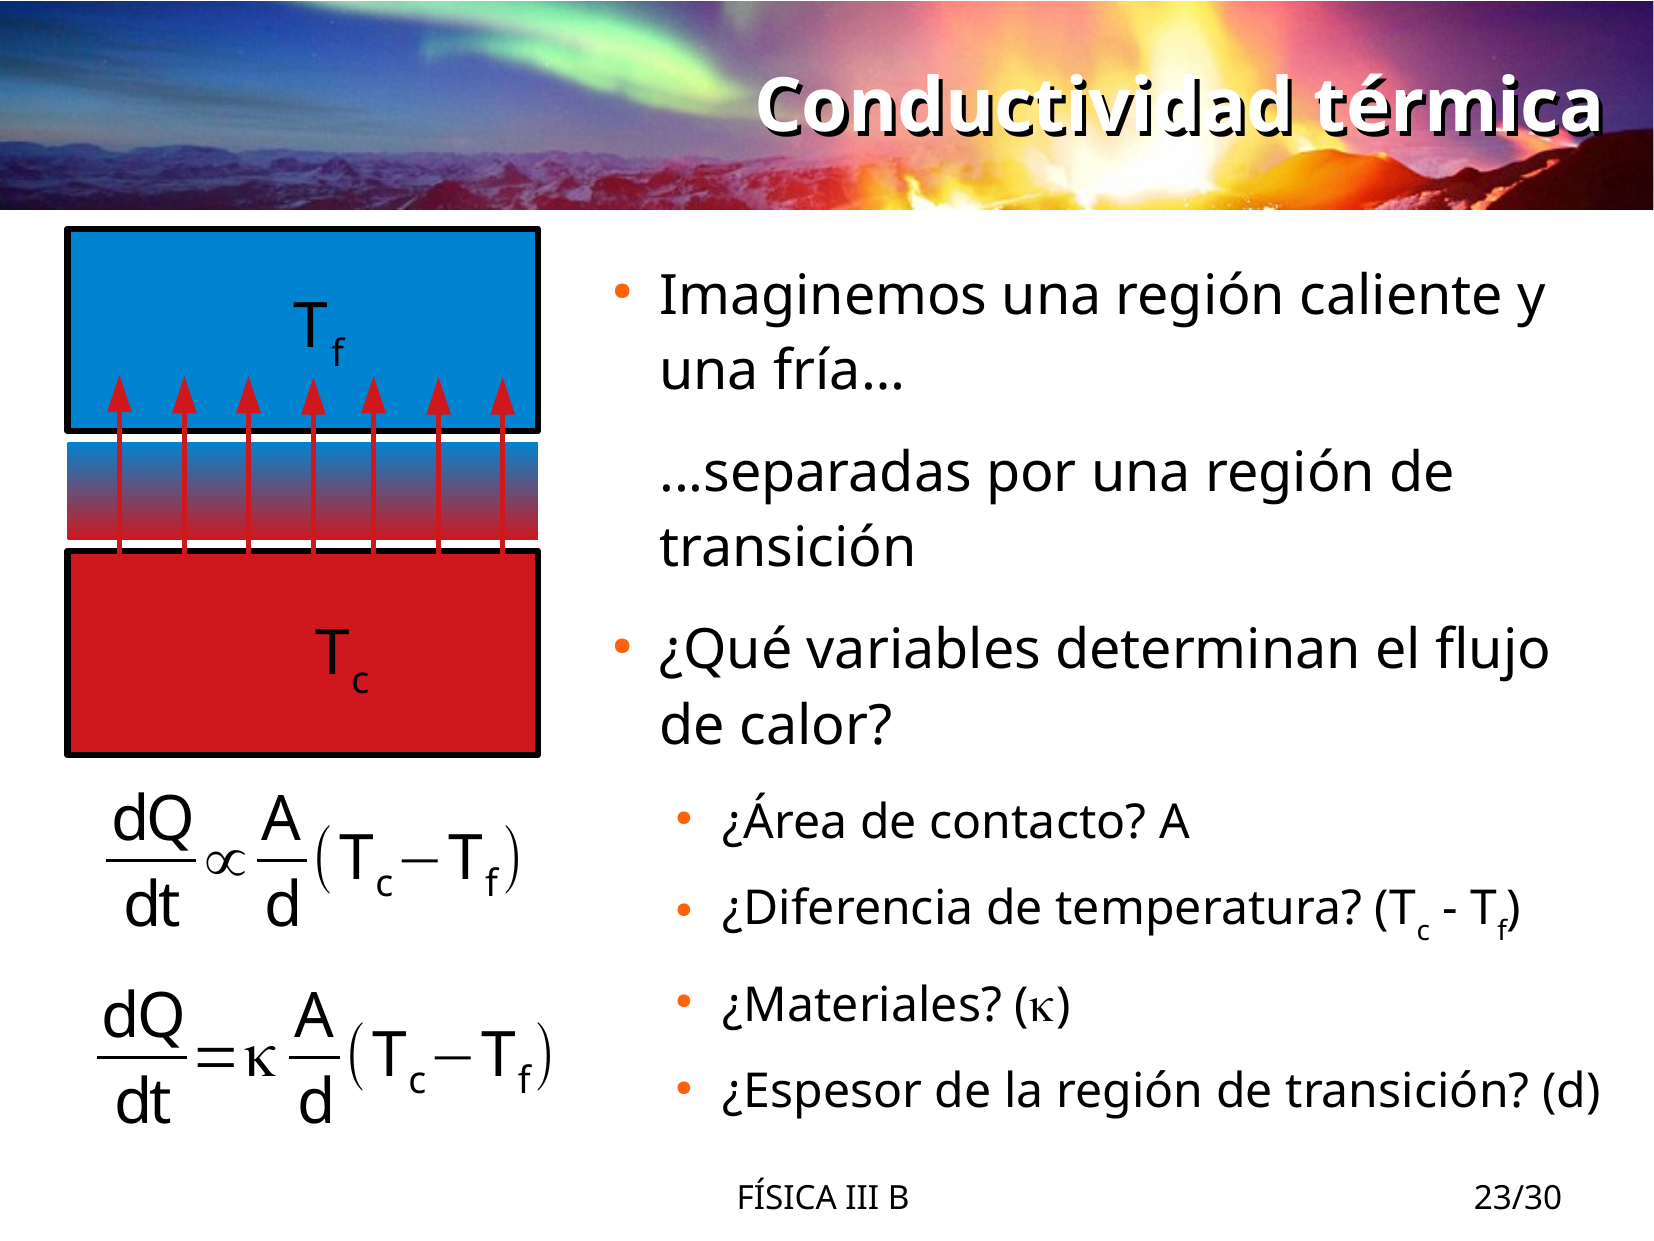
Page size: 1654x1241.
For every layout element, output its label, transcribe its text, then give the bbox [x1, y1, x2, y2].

title Conductividad térmica [45, 15, 1606, 191]
chart [285, 287, 351, 375]
chart [87, 977, 563, 1139]
text_box [505, 442, 538, 540]
text_box [67, 442, 117, 540]
text_box [67, 228, 538, 432]
text_box [122, 442, 182, 540]
text_box [316, 442, 371, 540]
text_box [376, 442, 436, 540]
chart [307, 614, 376, 703]
chart [96, 780, 529, 942]
text_box [67, 550, 538, 756]
picture [0, 1, 1654, 210]
text_box [441, 442, 500, 540]
text_box [187, 442, 246, 540]
text_box [251, 442, 311, 540]
list Imaginemos una región caliente y una fría… ...separadas por una región de transición ¿Qué variables determinan el flujo de calor? ¿Área de contacto? A ¿Diferencia de temperatura? (Tc - Tf) ¿Materiales? (k) ¿Espesor de la región de transición? (d) [596, 255, 1606, 1156]
